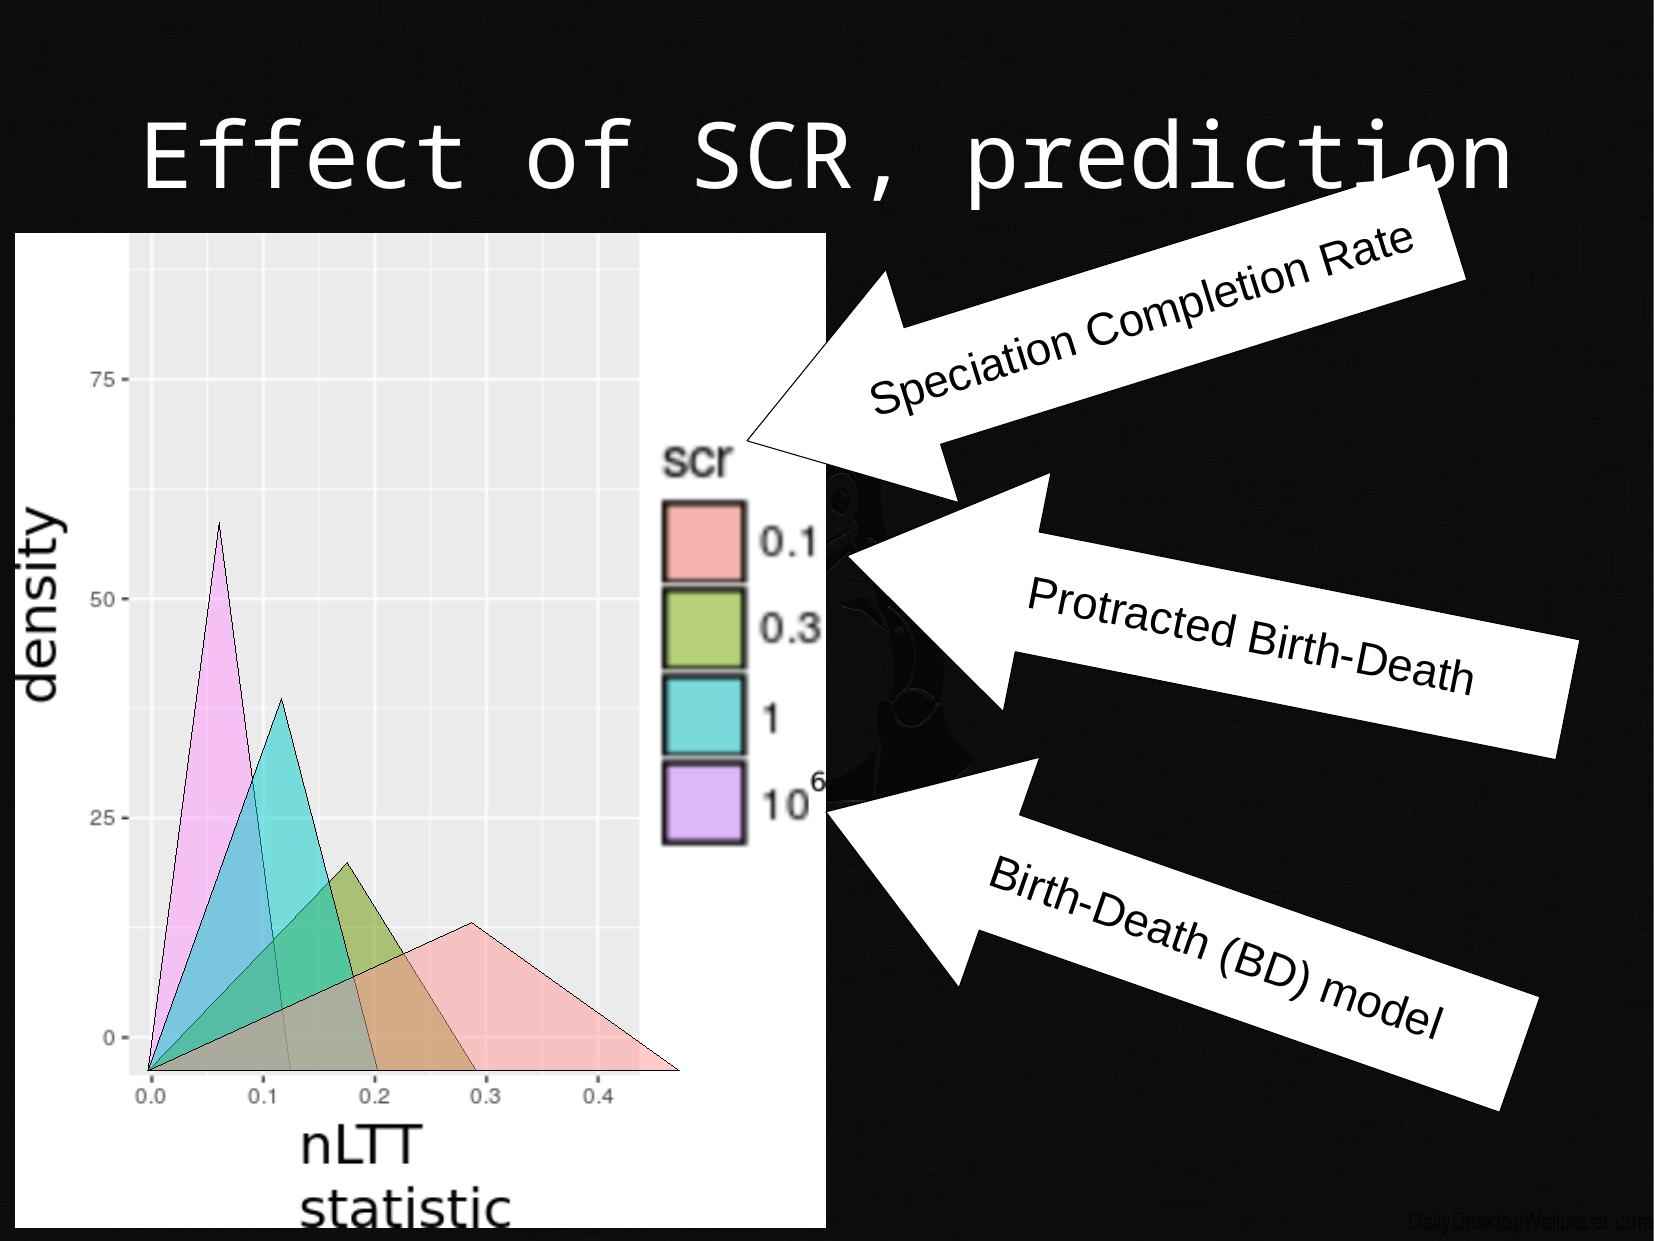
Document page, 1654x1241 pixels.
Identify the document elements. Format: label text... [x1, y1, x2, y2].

text_box Protracted Birth-Death [847, 472, 1580, 760]
text_box Speciation Completion Rate [746, 257, 1467, 503]
text_box Birth-Death (BD) model [825, 757, 1540, 1113]
text_box [147, 522, 680, 1071]
title Effect of SCR, prediction [82, 49, 1571, 257]
picture [0, 0, 1654, 1241]
